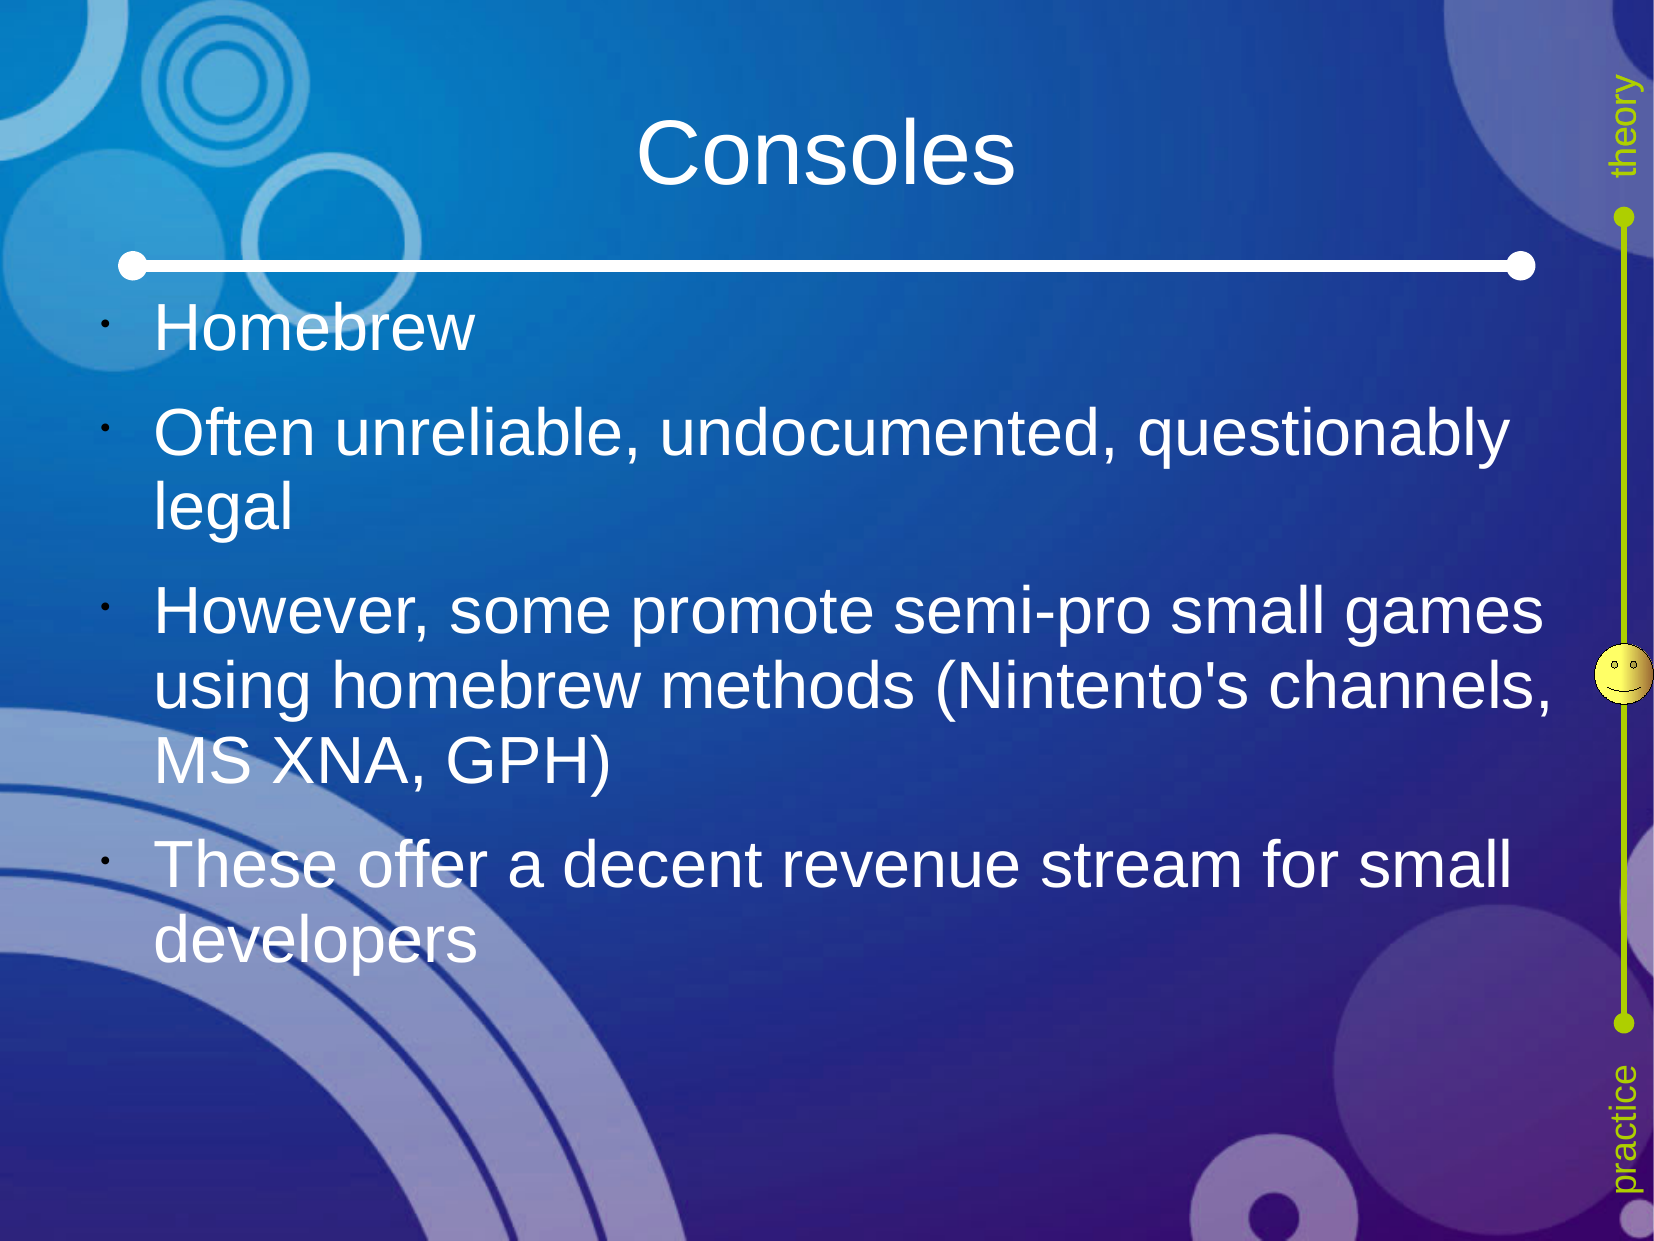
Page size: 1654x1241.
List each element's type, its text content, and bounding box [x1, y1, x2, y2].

text_box [1594, 643, 1654, 705]
title Consoles [82, 56, 1571, 250]
picture [0, 0, 1654, 1241]
list Homebrew Often unreliable, undocumented, questionably legal However, some promote semi-pro small games using homebrew methods (Nintento's channels, MS XNA, GPH) These offer a decent revenue stream for small developers [82, 290, 1571, 1094]
